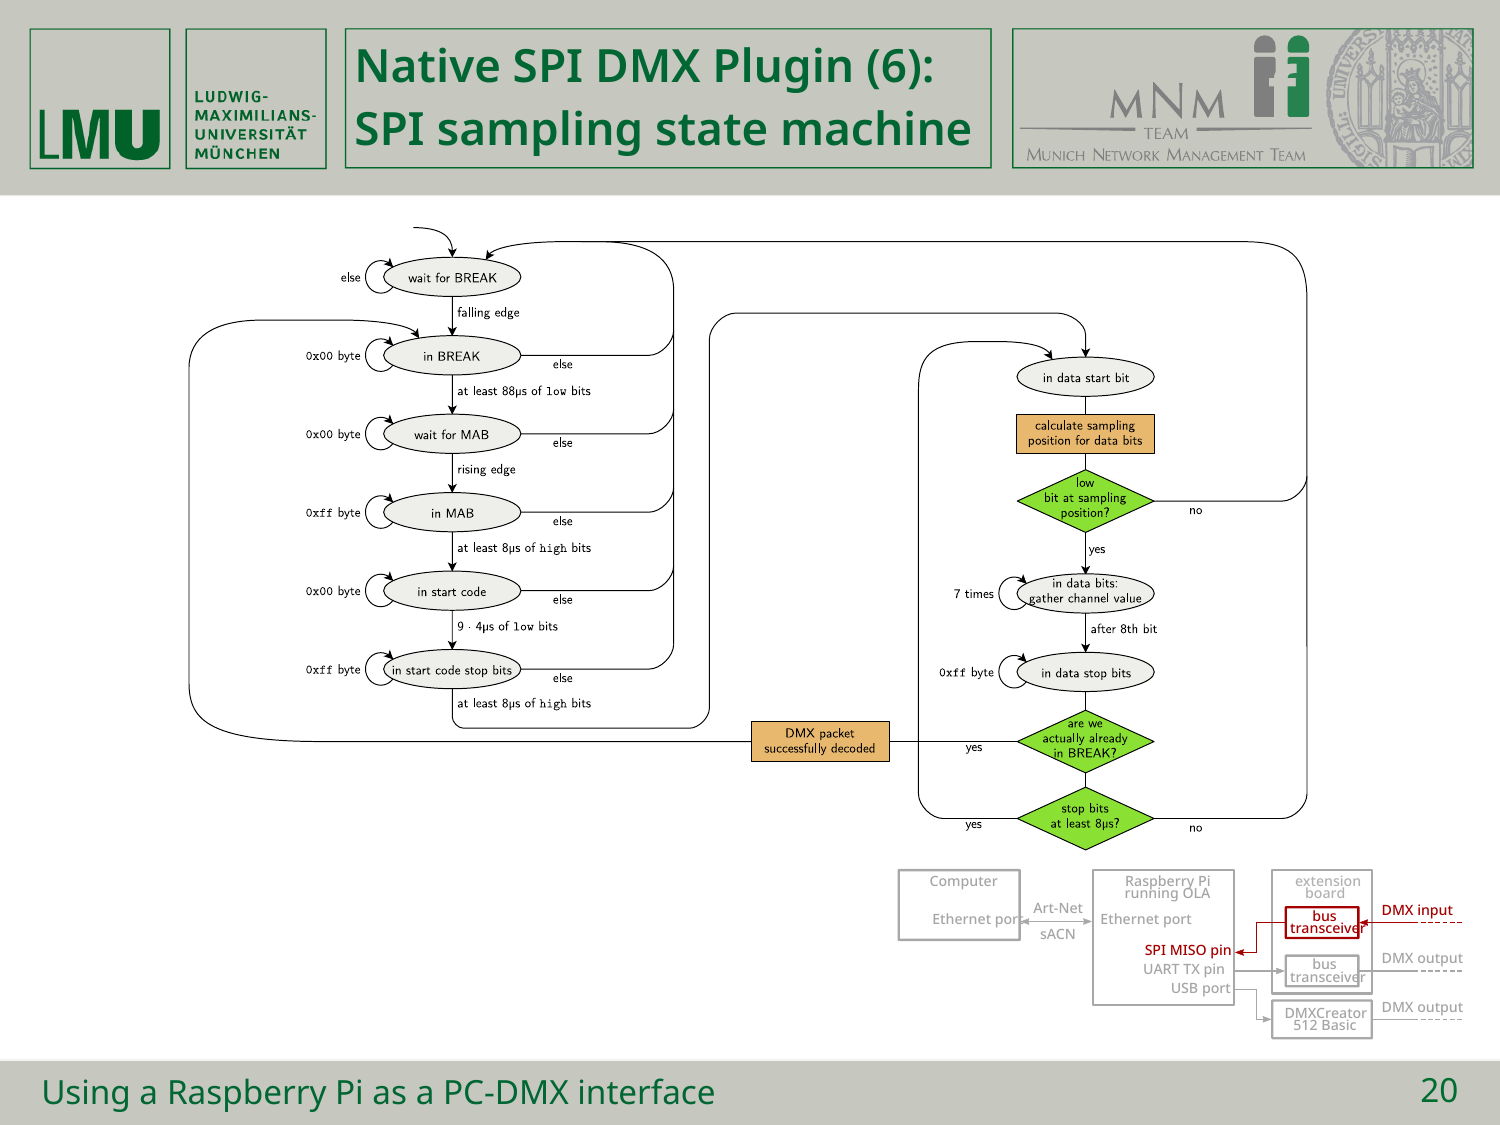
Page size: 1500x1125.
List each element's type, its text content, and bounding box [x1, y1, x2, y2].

title Native SPI DMX Plugin (6): SPI sampling state machine [342, 29, 993, 171]
picture [0, 1059, 1500, 1125]
picture [188, 227, 1308, 851]
picture [0, 0, 1500, 196]
picture [897, 868, 1465, 1040]
